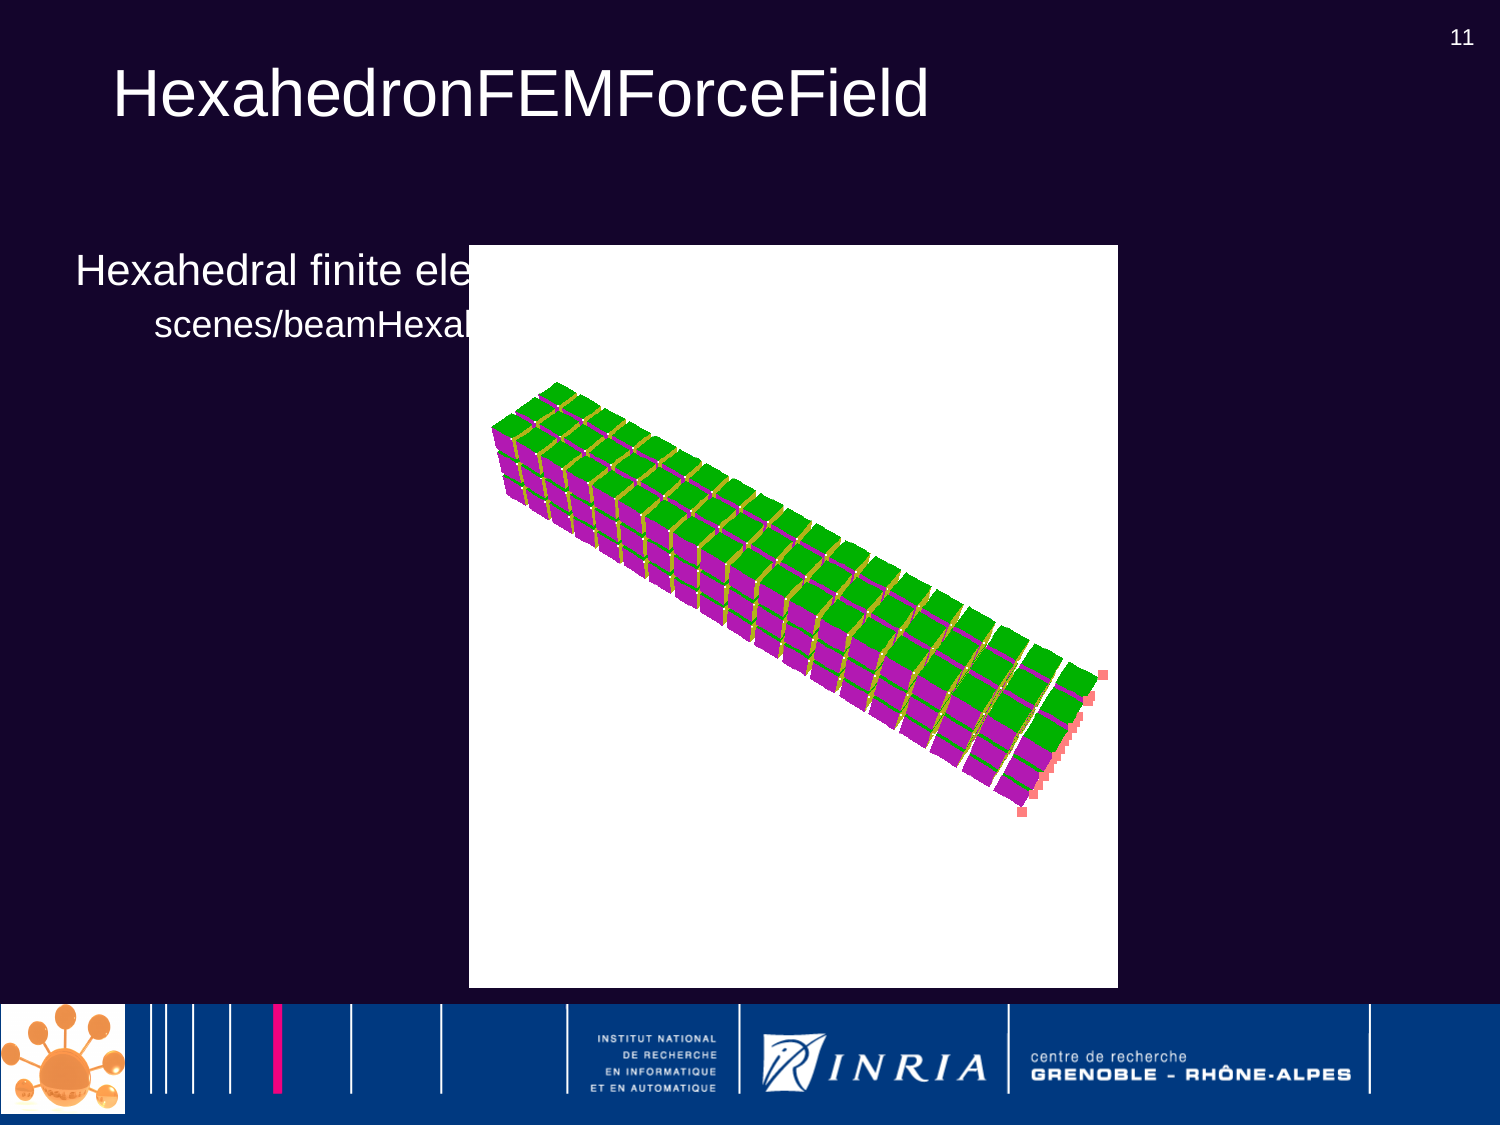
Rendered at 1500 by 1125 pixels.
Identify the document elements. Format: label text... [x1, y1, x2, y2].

list Hexahedral finite elements scenes/beamHexahedraFEM.scn [75, 245, 422, 973]
title HexahedronFEMForceField [112, 0, 1474, 188]
picture [422, 245, 1468, 988]
picture [0, 1004, 1500, 1125]
